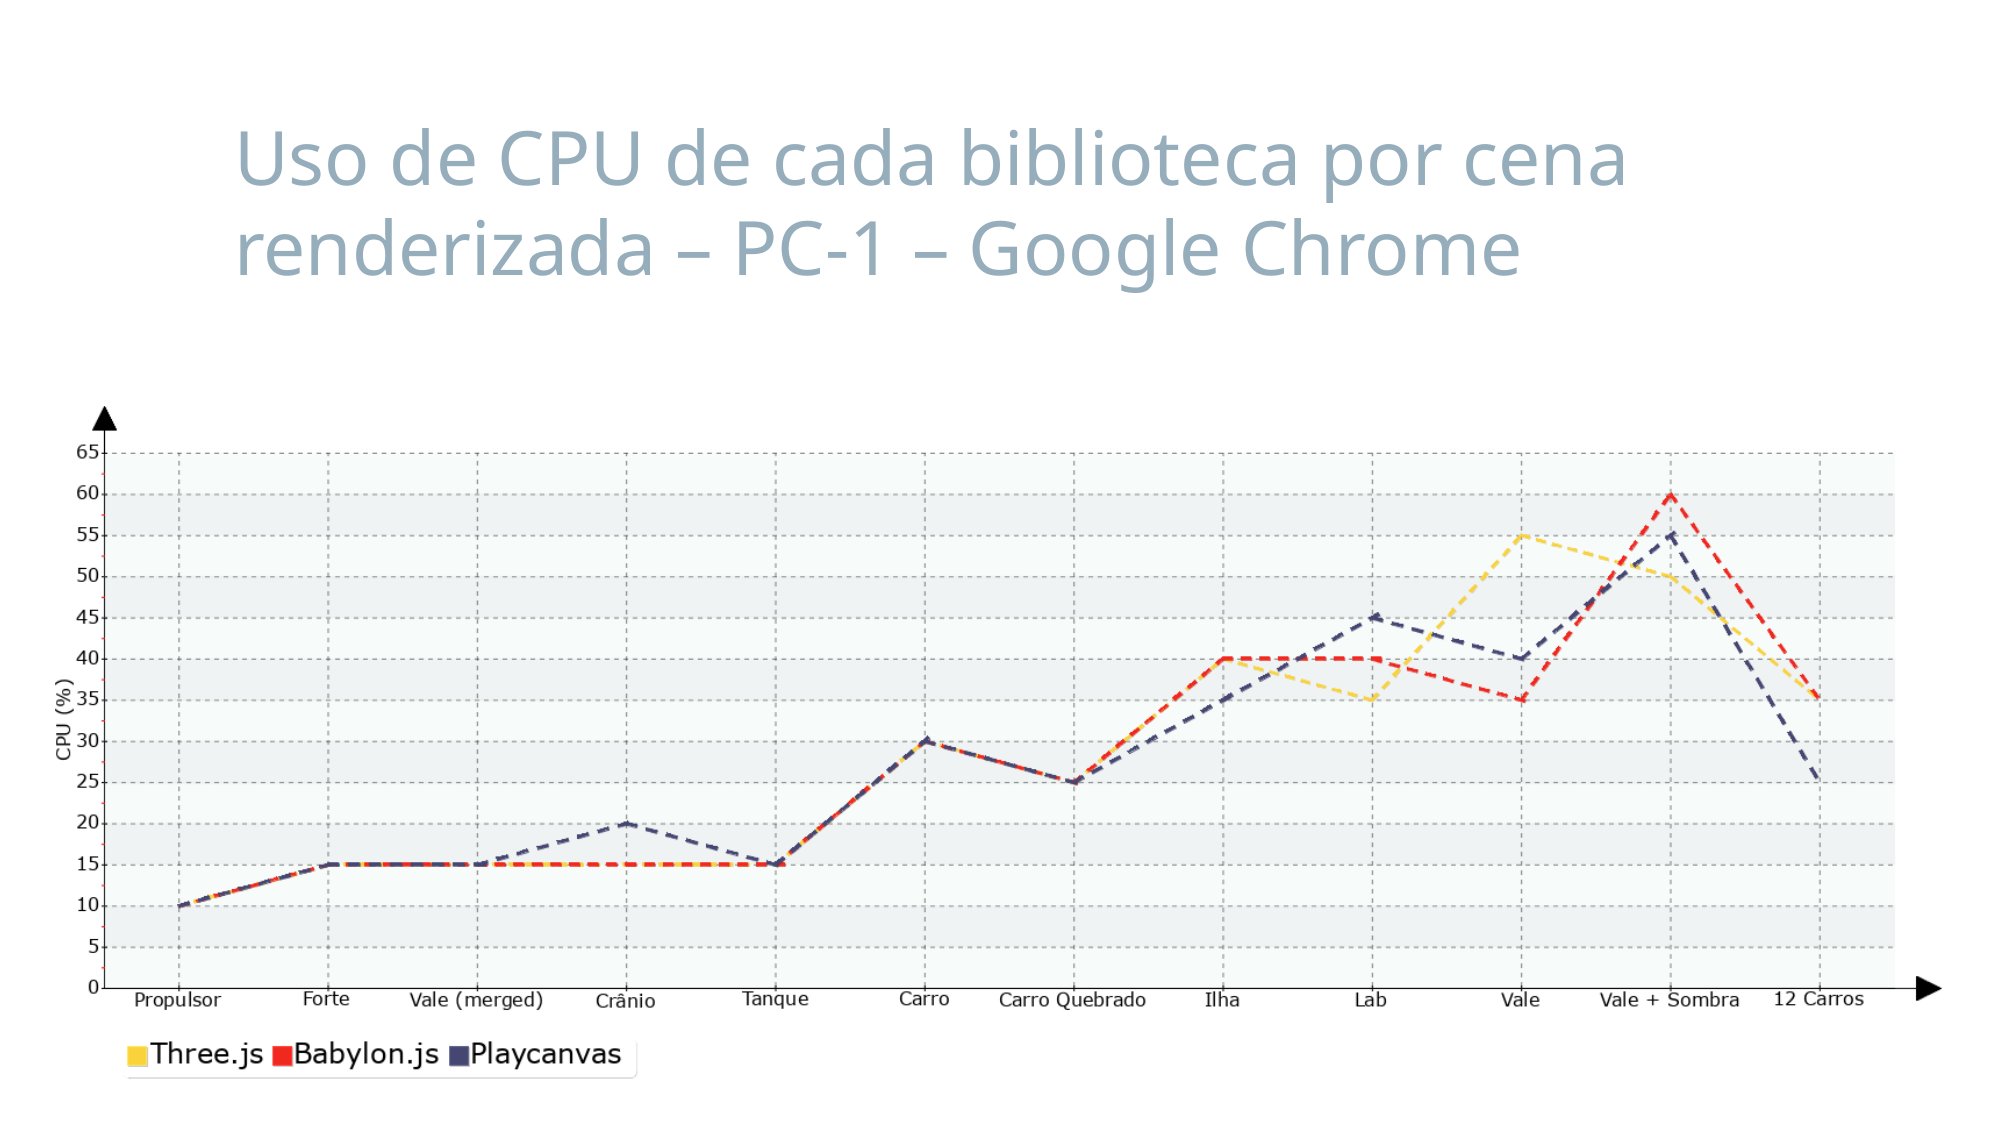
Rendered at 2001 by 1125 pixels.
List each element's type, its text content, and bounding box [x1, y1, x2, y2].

title Uso de CPU de cada biblioteca por cena renderizada – PC-1 – Google Chrome [219, 141, 1657, 259]
picture [11, 383, 1987, 1081]
